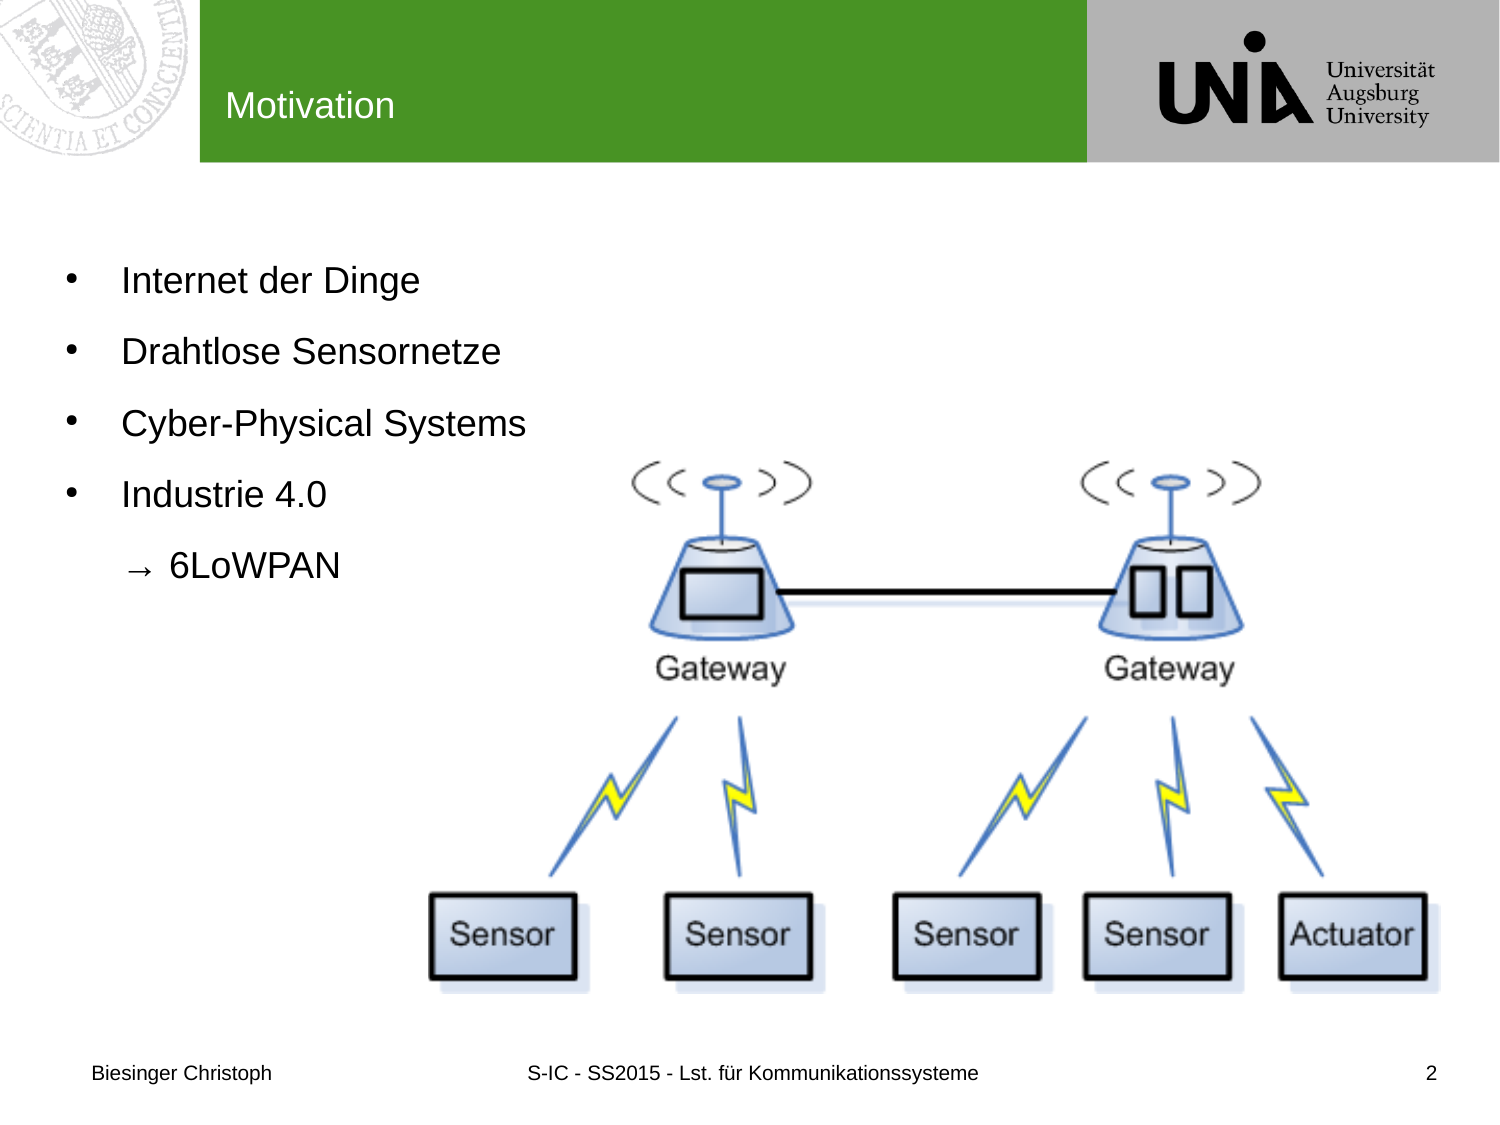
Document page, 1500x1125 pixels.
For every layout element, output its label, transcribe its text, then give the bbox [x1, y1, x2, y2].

footer S-IC - SS2015 - Lst. für Kommunikationssysteme [512, 1035, 1123, 1110]
slide_number Biesinger Christoph [76, 1035, 389, 1110]
picture [1122, 12, 1488, 271]
picture [1415, 460, 1441, 994]
picture [0, 0, 188, 156]
slide_number <Nummer> [1175, 1035, 1452, 1110]
title Motivation [225, 50, 1088, 163]
list Internet der Dinge Drahtlose Sensornetze Cyber-Physical Systems Industrie 4.0 → 6LoWPAN [64, 255, 1415, 998]
